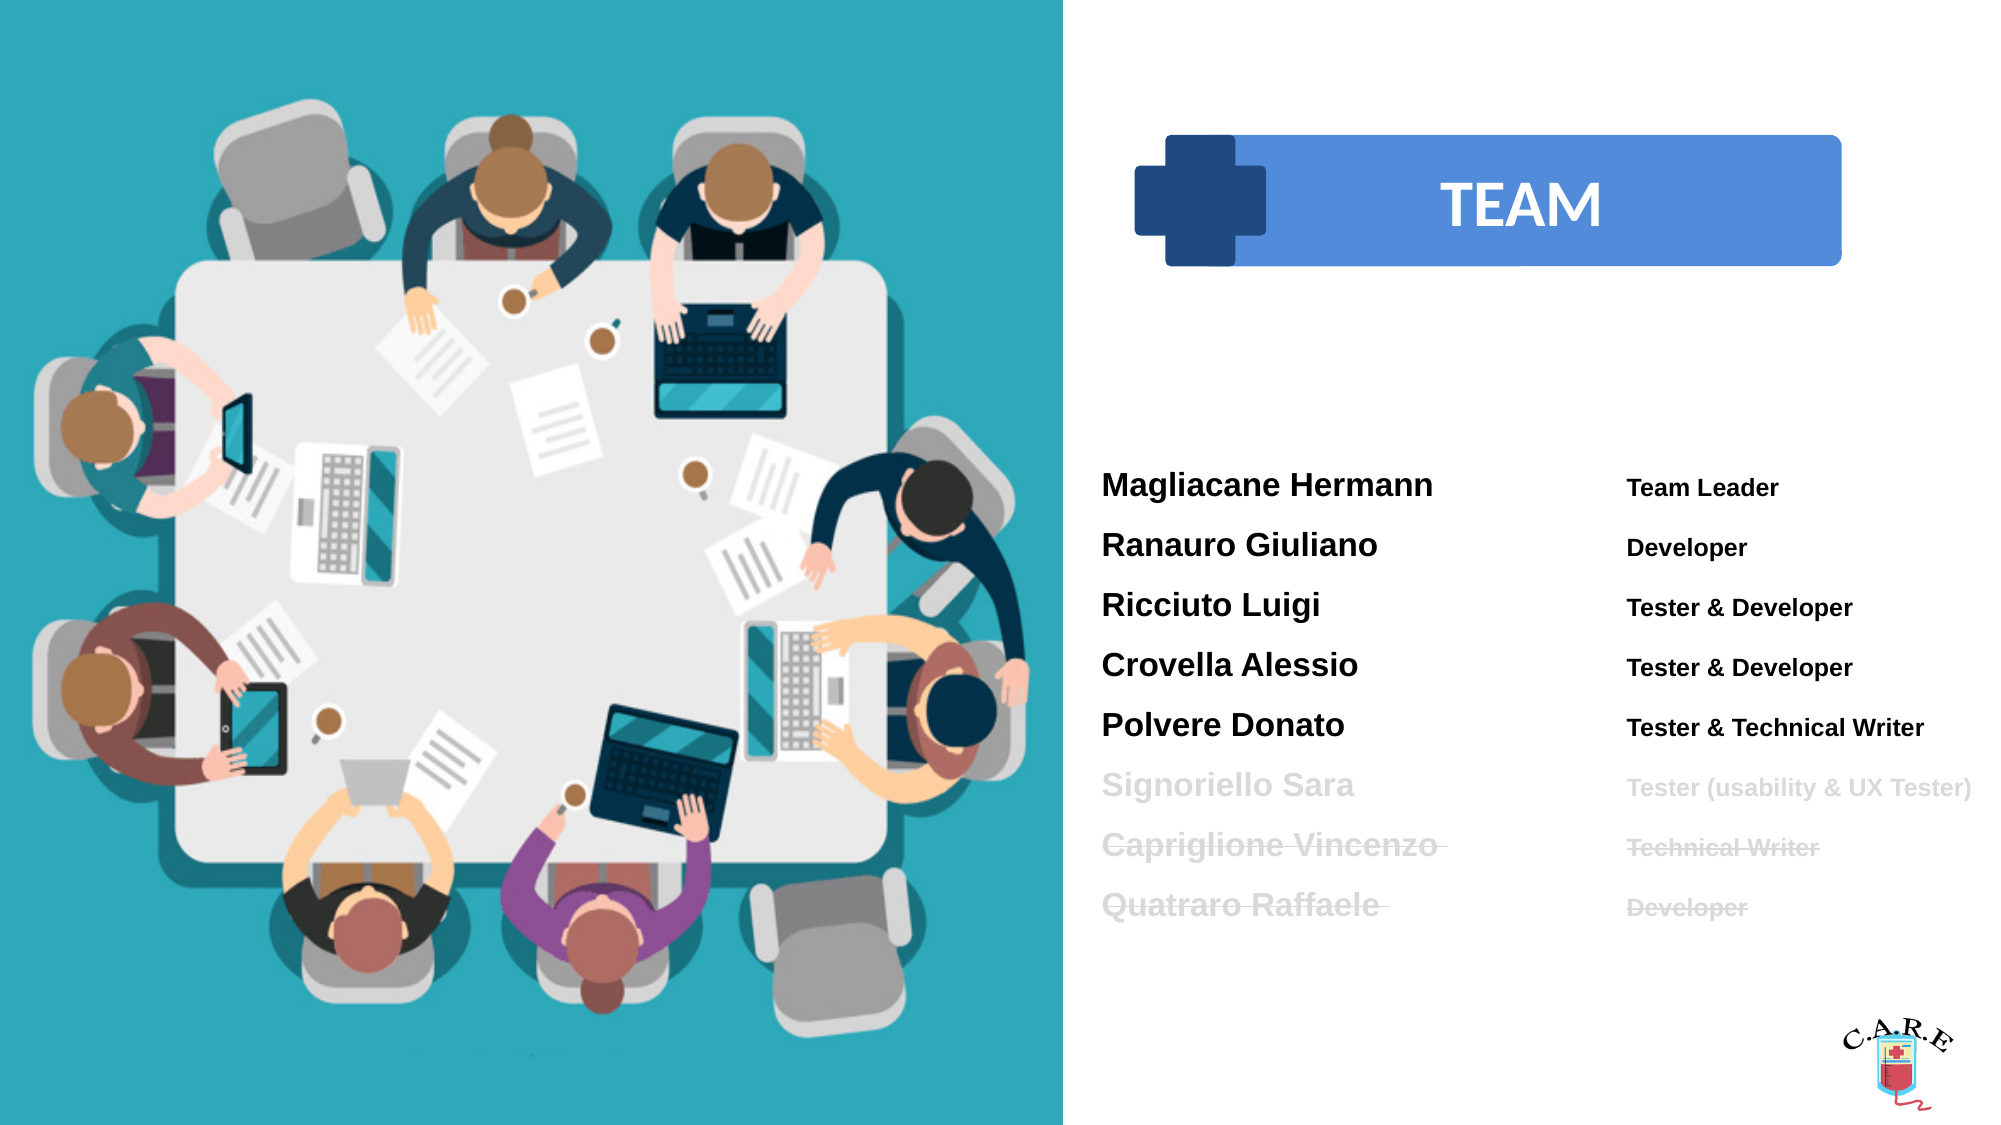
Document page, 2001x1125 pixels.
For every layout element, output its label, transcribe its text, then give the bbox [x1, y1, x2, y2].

text_box TEAM [1304, 152, 1741, 249]
picture [0, 0, 1063, 1125]
picture [1797, 1015, 2000, 1125]
text_box [1134, 134, 1842, 267]
text_box Magliacane Hermann Team Leader Ranauro Giuliano Developer Ricciuto Luigi Tester & Developer Crovella Alessio Tester & Developer Polvere Donato Tester & Technical Writer Signoriello Sara Tester (usability & UX Tester) Capriglione Vincenzo Technical Writer Quatraro Raffaele Developer [1086, 436, 2000, 1085]
